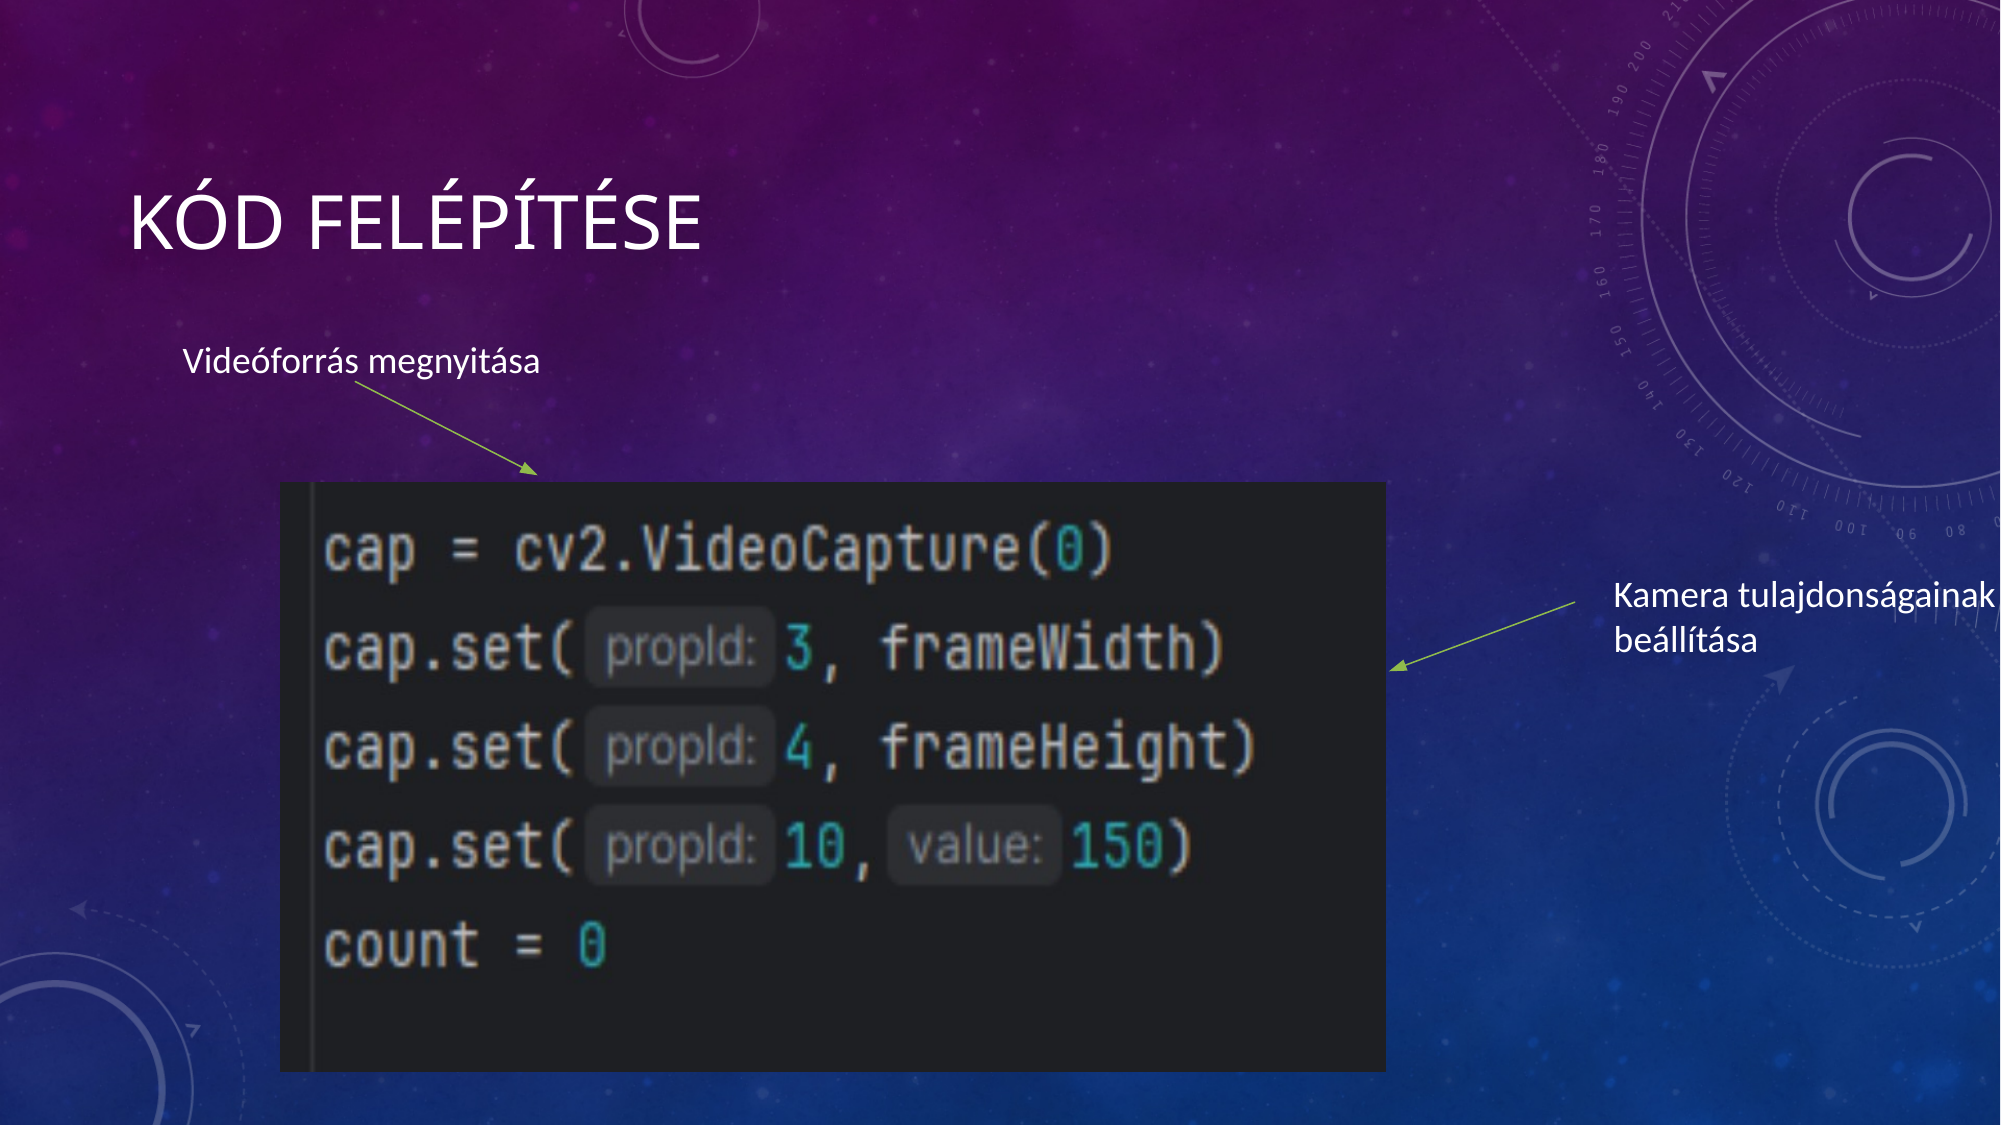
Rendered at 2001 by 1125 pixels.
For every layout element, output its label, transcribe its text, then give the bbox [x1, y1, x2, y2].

text_box Videóforrás megnyitása [167, 328, 618, 389]
picture [280, 482, 1386, 1072]
title Kód felépítése [112, 99, 1775, 339]
text_box Kamera tulajdonságainak beállítása [1598, 562, 2000, 669]
